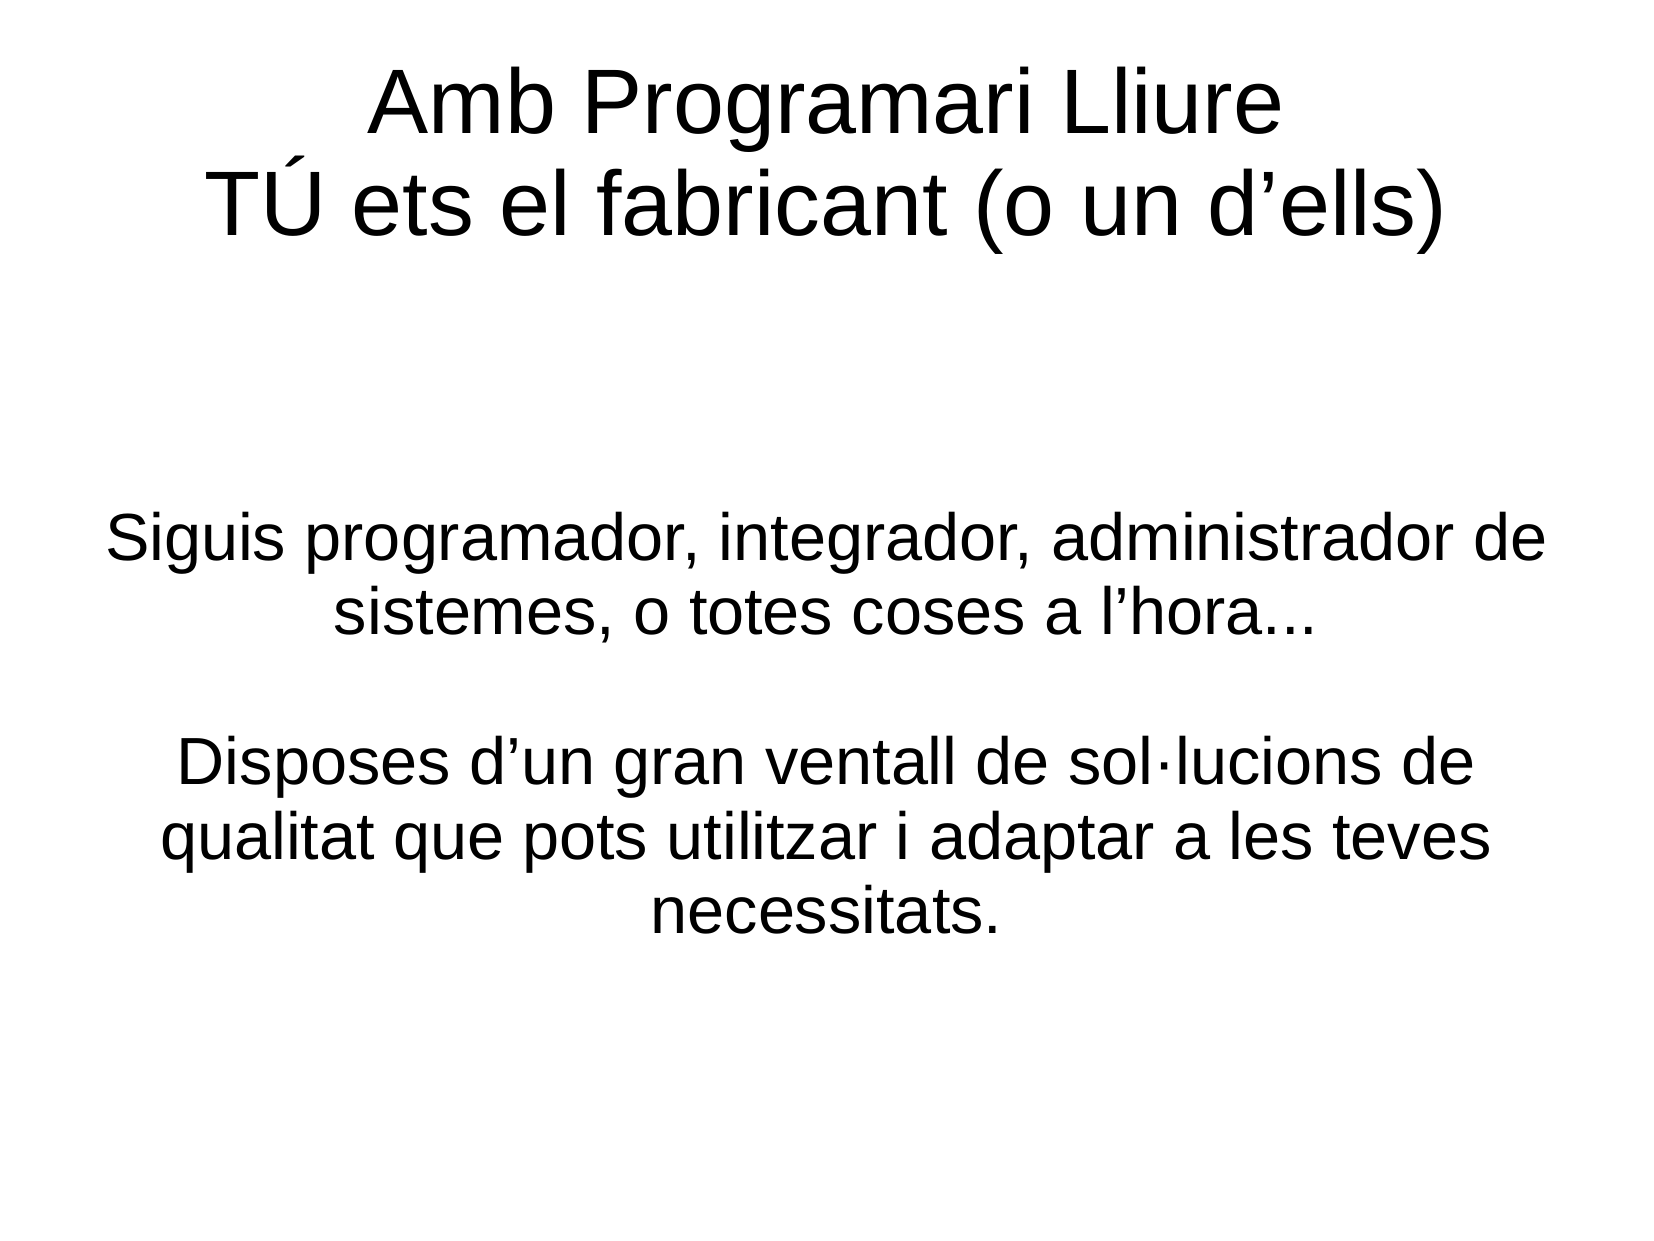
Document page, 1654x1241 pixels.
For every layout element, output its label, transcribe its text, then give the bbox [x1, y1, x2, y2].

title Amb Programari Lliure TÚ ets el fabricant (o un d’ells) [82, 49, 1571, 257]
subtitle Siguis programador, integrador, administrador de sistemes, o totes coses a l’hora... Disposes d’un gran ventall de sol·lucions de qualitat que pots utilitzar i adaptar a les teves necessitats. [82, 290, 1571, 1158]
